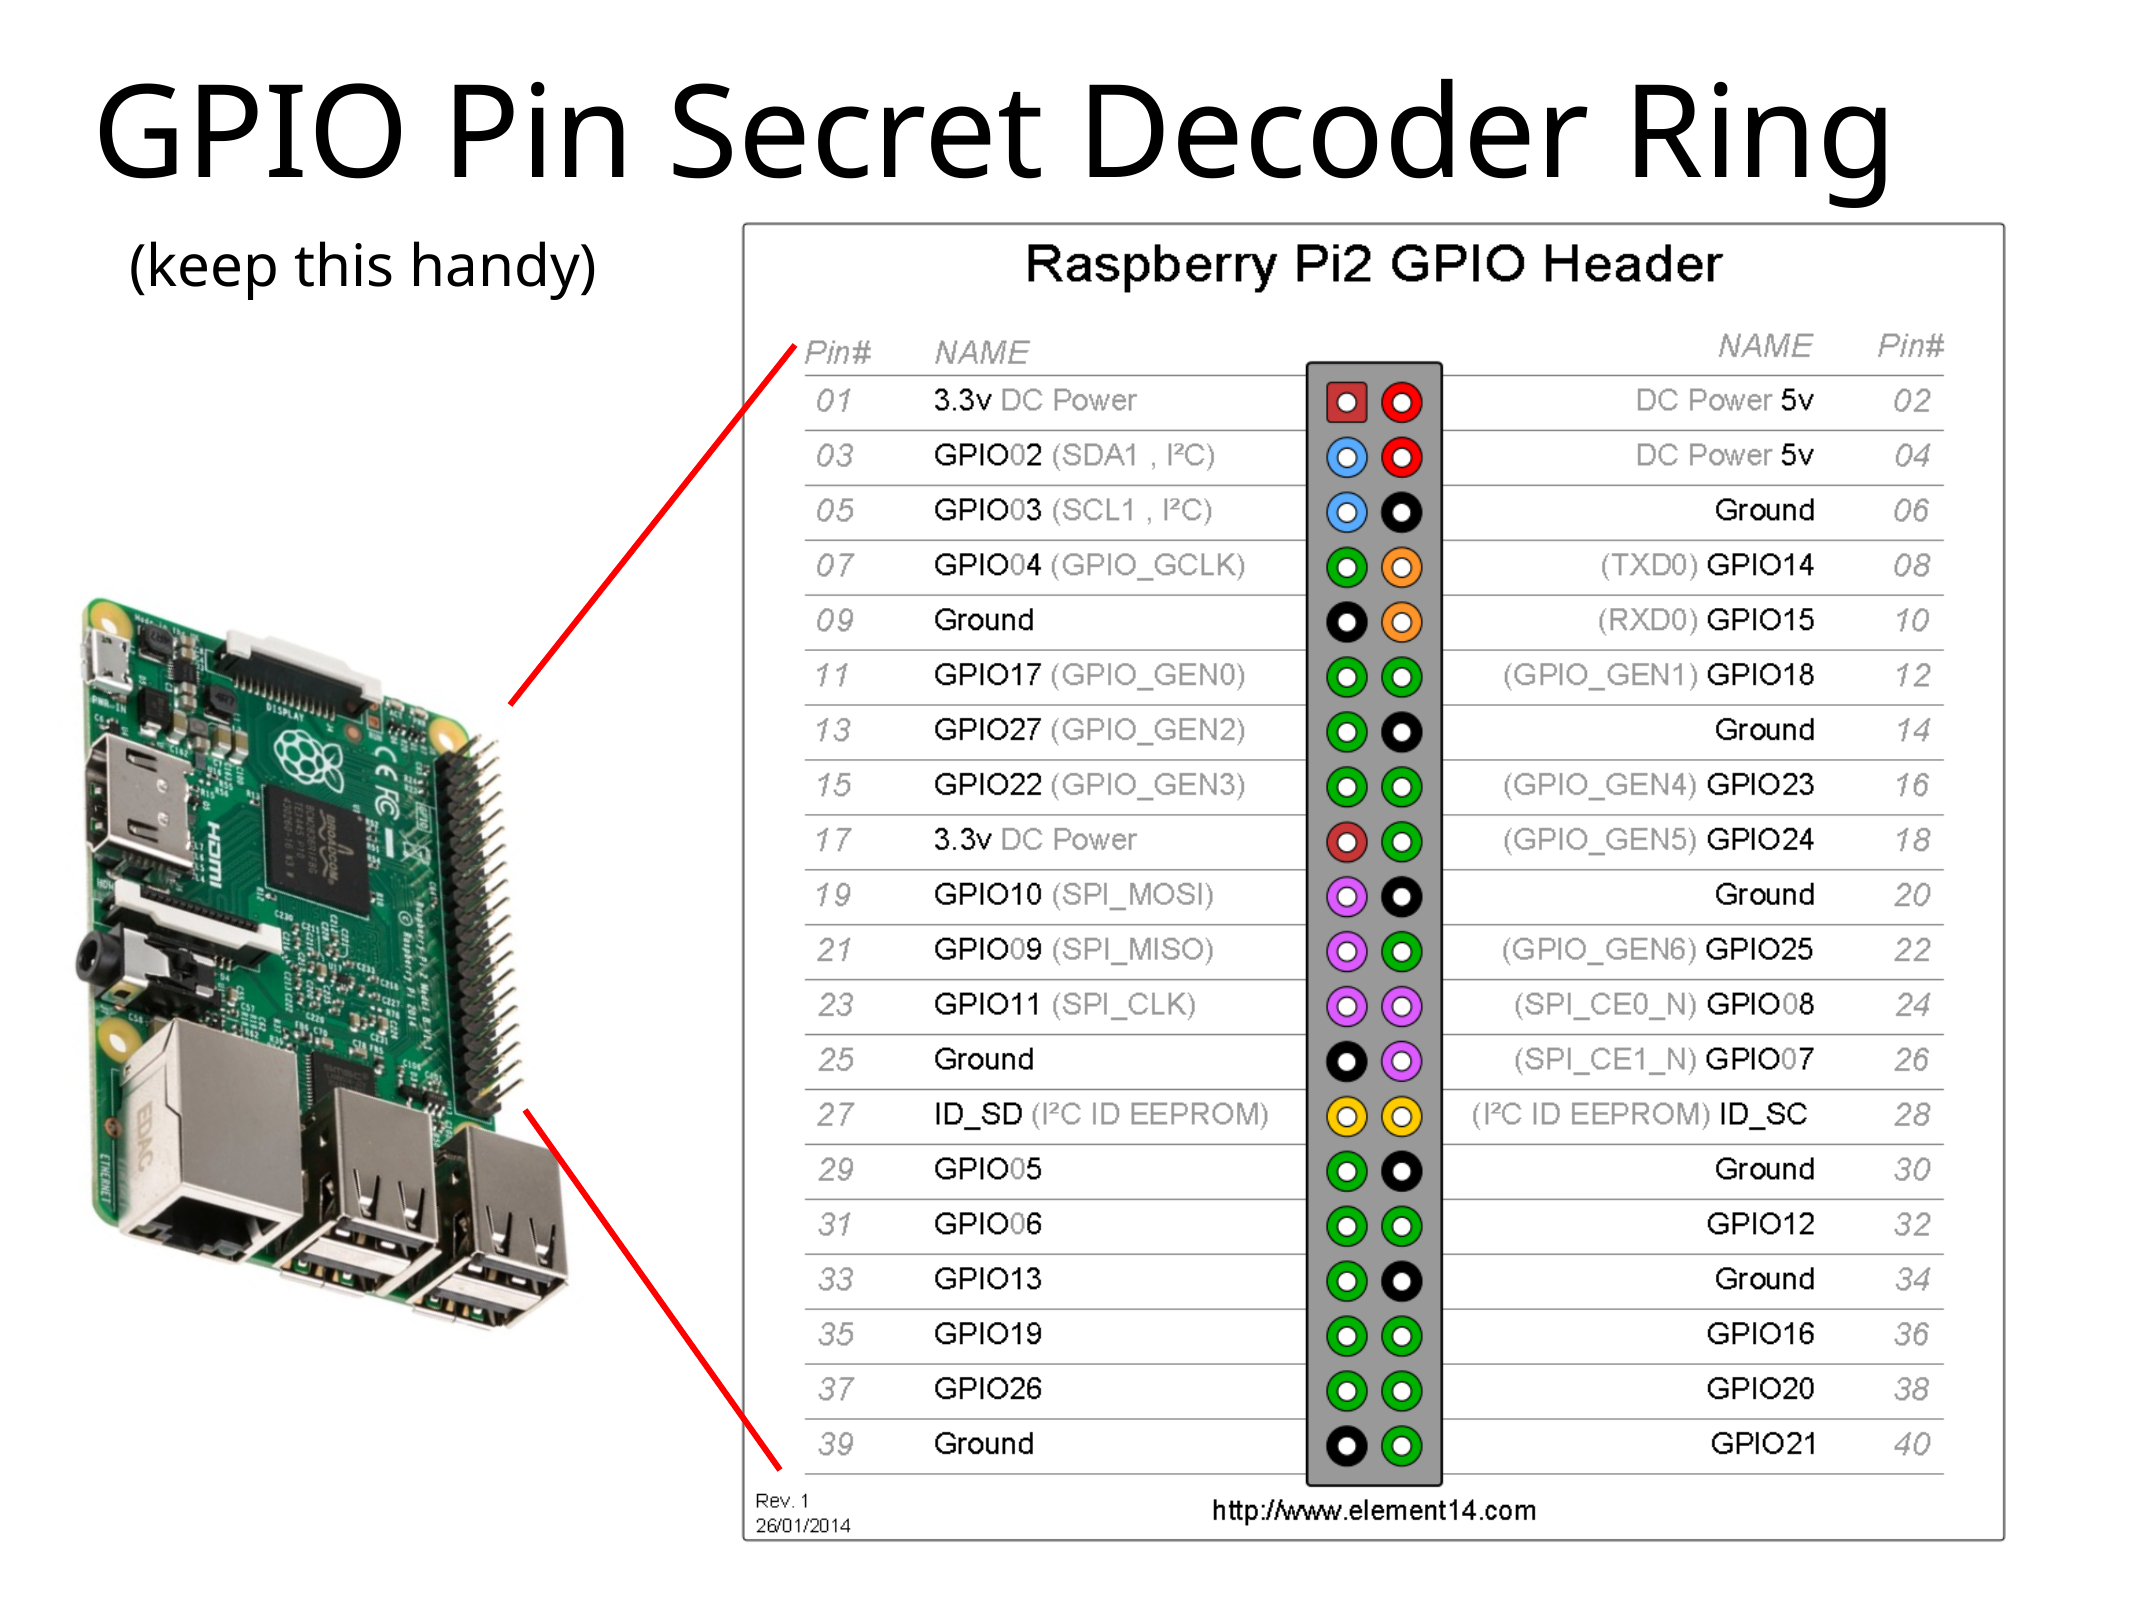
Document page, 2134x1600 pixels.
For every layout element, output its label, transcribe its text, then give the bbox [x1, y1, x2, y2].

title GPIO Pin Secret Decoder Ring [92, 0, 2103, 304]
text_box (keep this handy) [129, 228, 702, 364]
picture [0, 304, 2032, 1597]
